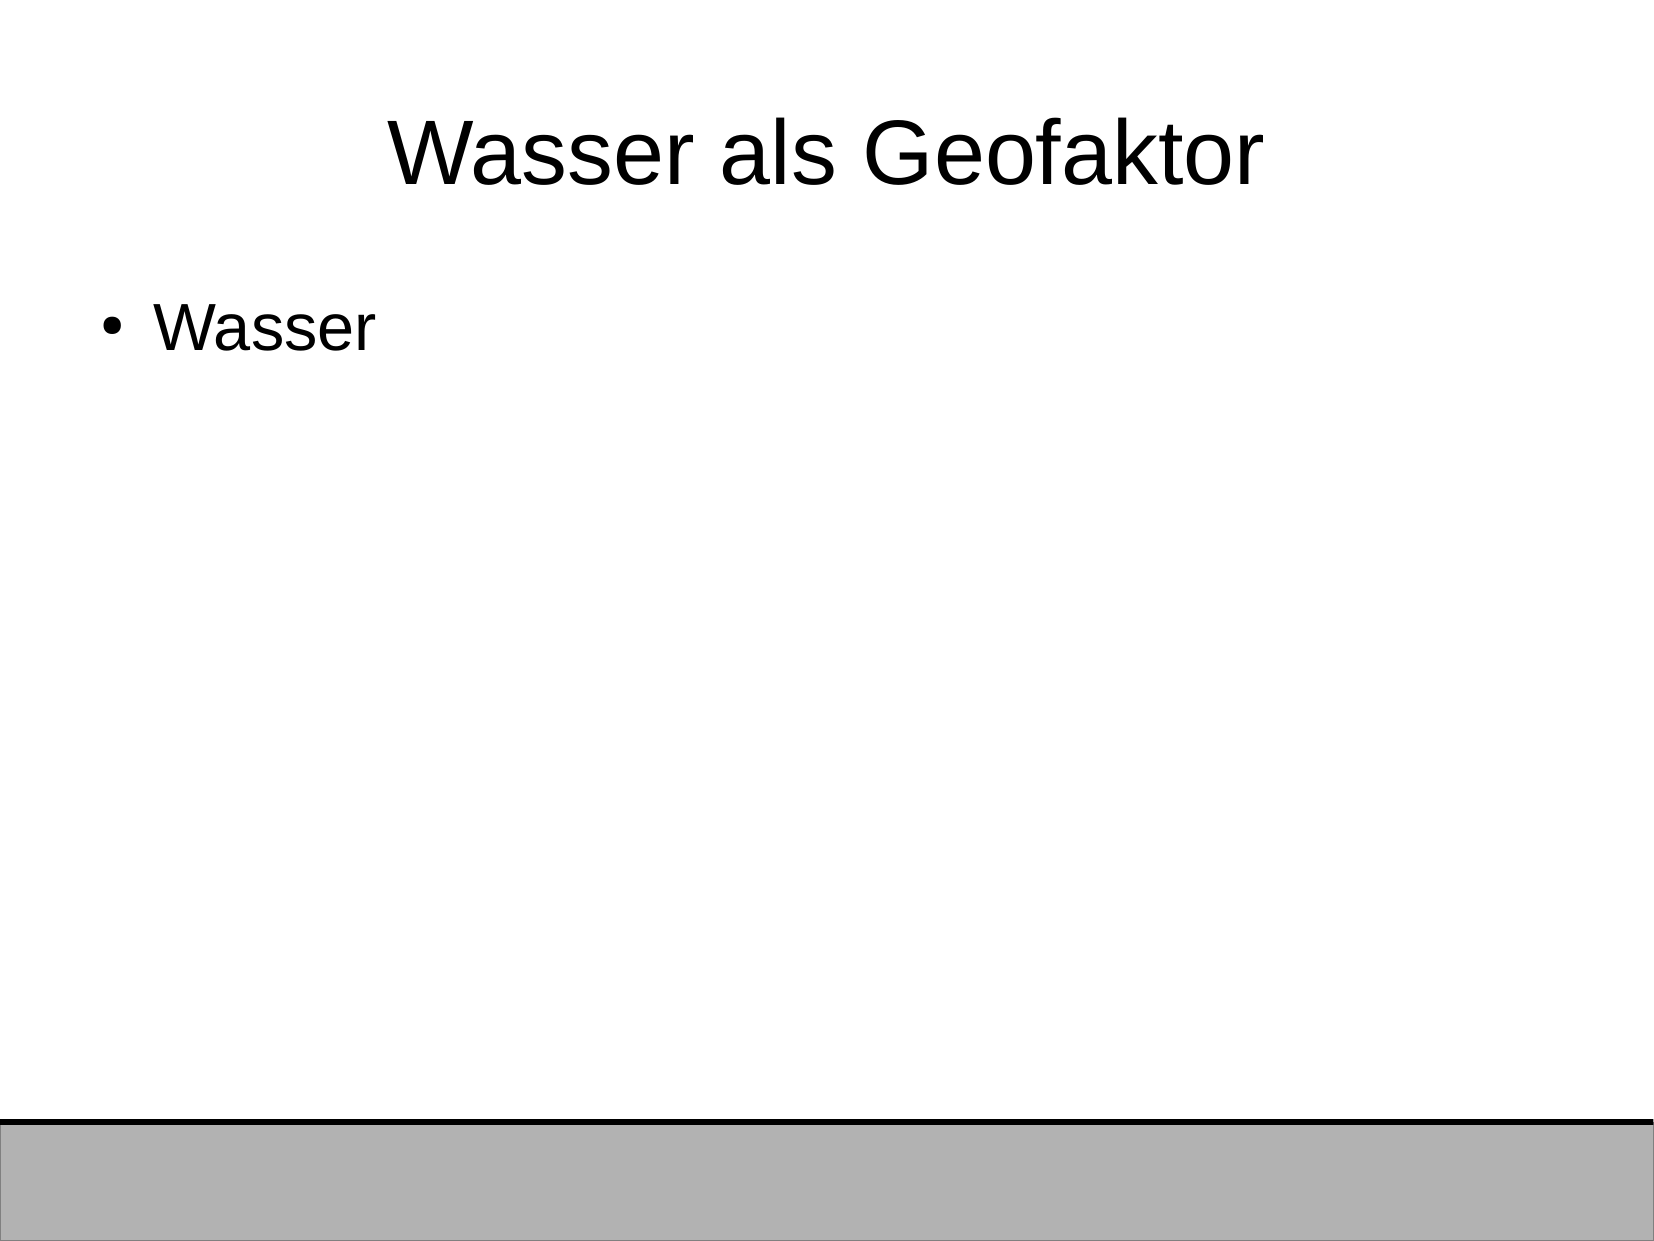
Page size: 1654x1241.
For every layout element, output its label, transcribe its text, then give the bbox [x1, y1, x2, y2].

text_box [0, 1125, 1654, 1241]
list Wasser [82, 290, 1571, 1109]
title Wasser als Geofaktor [82, 49, 1571, 257]
